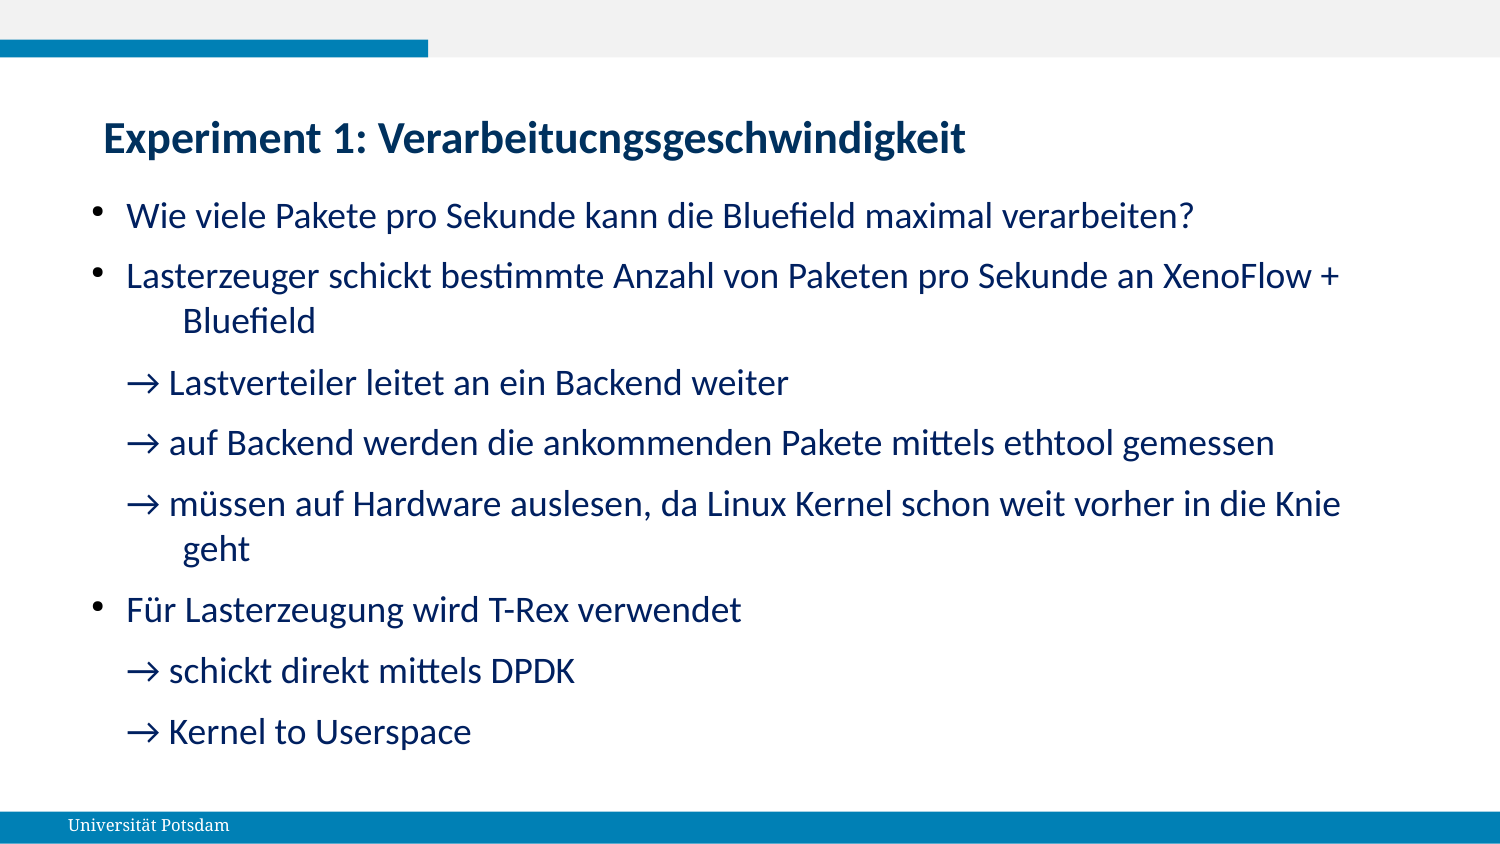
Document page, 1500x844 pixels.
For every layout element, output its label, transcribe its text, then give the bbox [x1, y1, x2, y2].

text_box Wie viele Pakete pro Sekunde kann die Bluefield maximal verarbeiten? Lasterzeuger schickt bestimmte Anzahl von Paketen pro Sekunde an XenoFlow + Bluefield → Lastverteiler leitet an ein Backend weiter → auf Backend werden die ankommenden Pakete mittels ethtool gemessen → müssen auf Hardware auslesen, da Linux Kernel schon weit vorher in die Knie geht Für Lasterzeugung wird T-Rex verwendet → schickt direkt mittels DPDK → Kernel to Userspace [76, 183, 1418, 798]
title Experiment 1: Verarbeitucngsgeschwindigkeit [88, 120, 1418, 151]
